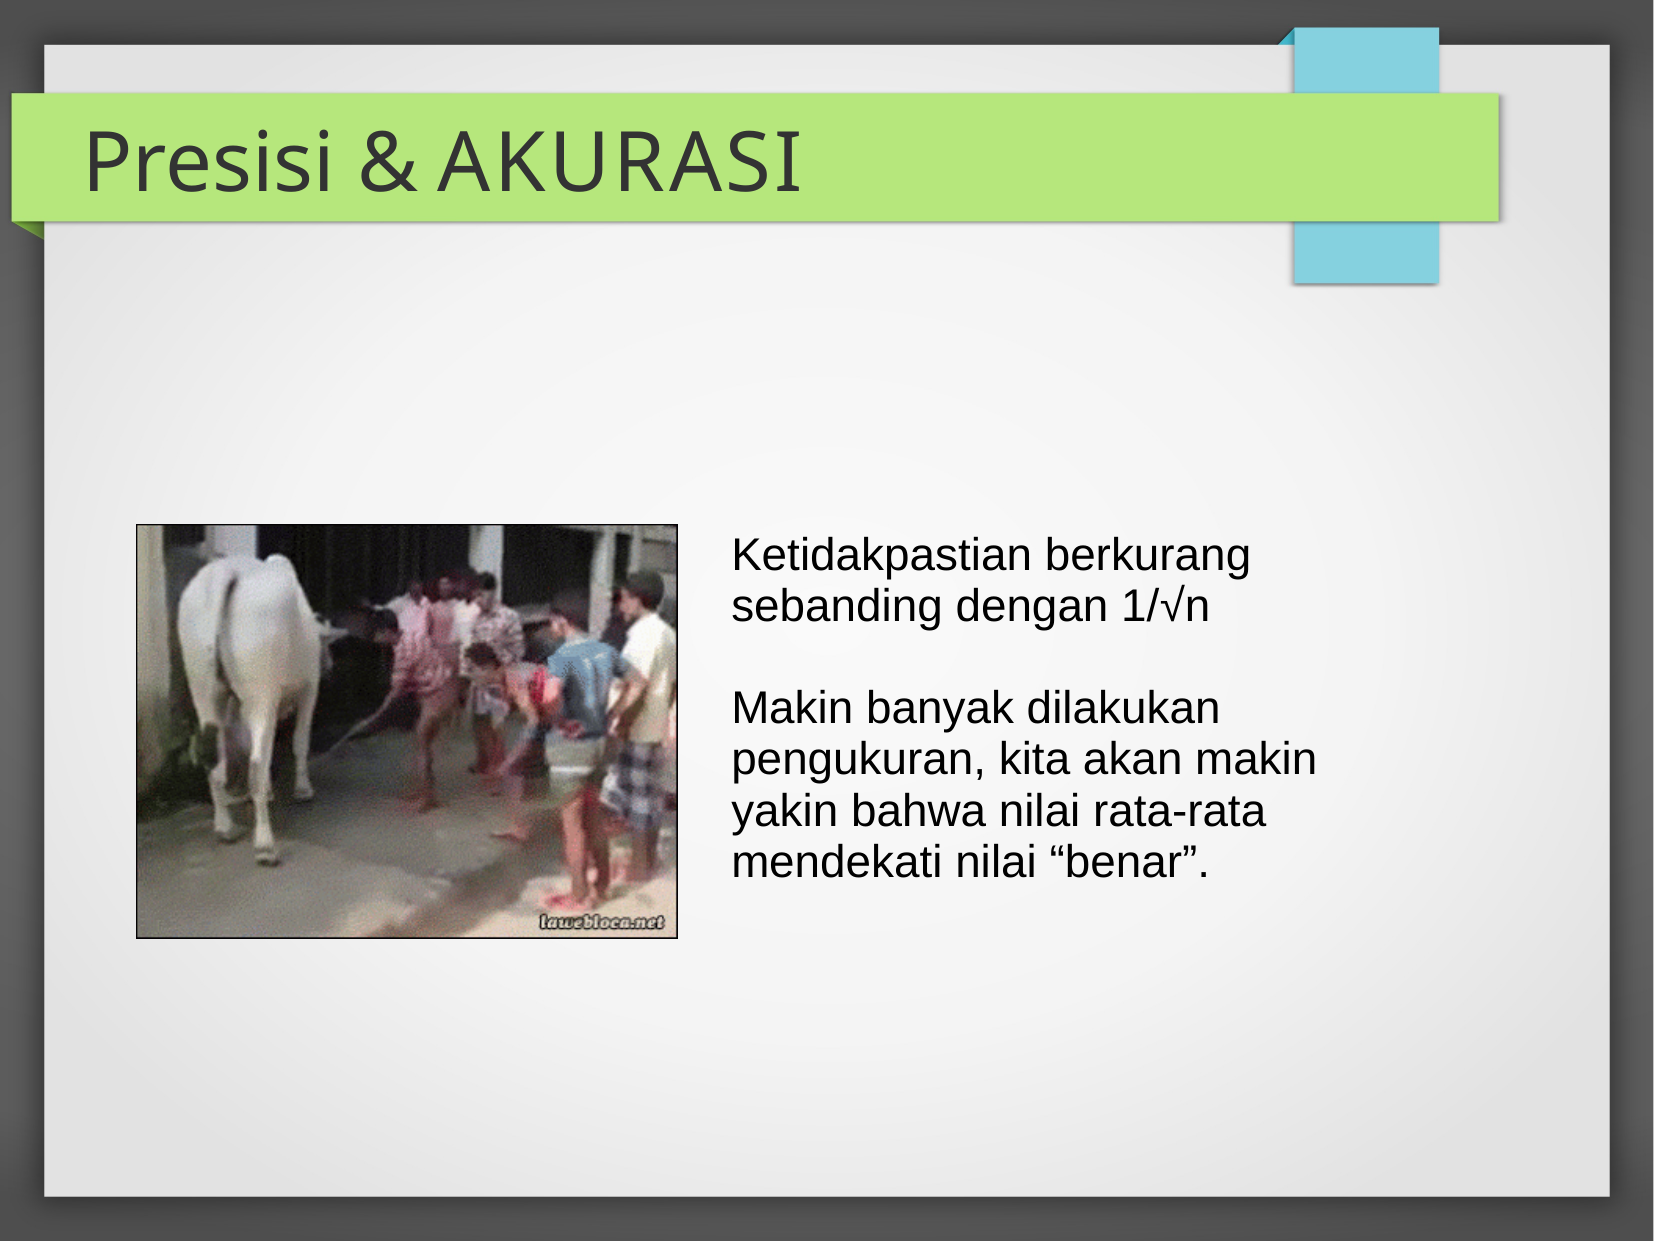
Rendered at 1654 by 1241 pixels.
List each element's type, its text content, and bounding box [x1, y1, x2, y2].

title Presisi & AKURASI [82, 92, 1465, 227]
picture [0, 0, 1654, 1241]
text_box Ketidakpastian berkurang sebanding dengan 1/√n Makin banyak dilakukan pengukuran, kita akan makin yakin bahwa nilai rata-rata mendekati nilai “benar”. [716, 521, 1489, 892]
